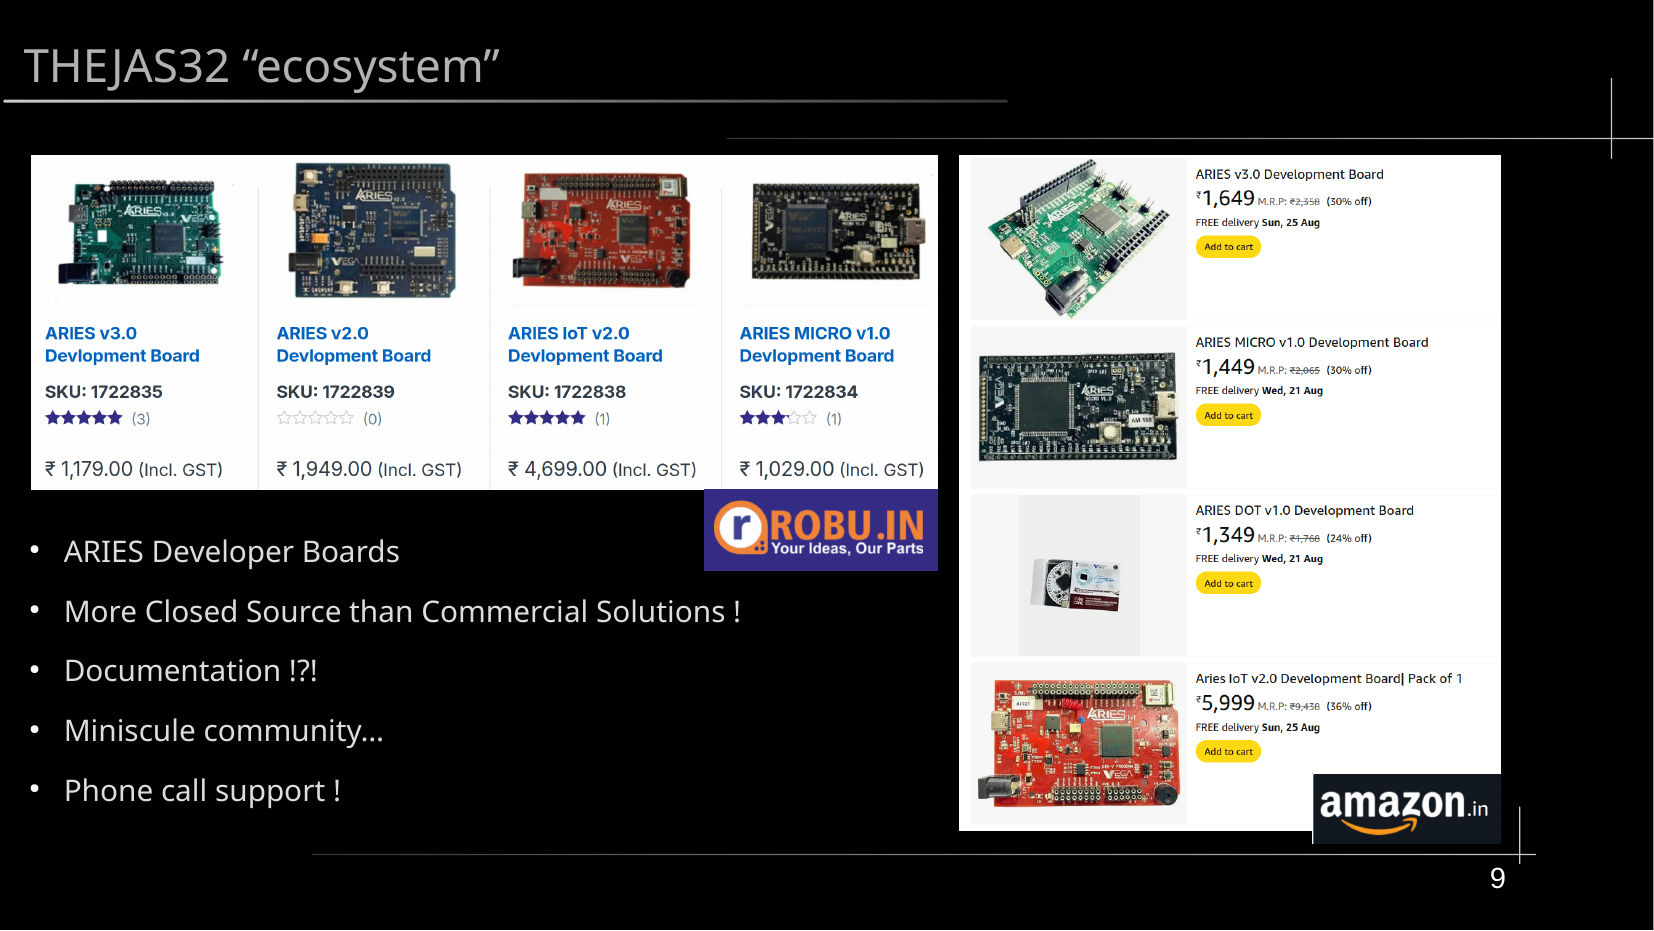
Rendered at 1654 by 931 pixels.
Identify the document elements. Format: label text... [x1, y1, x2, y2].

list ARIES Developer Boards More Closed Source than Commercial Solutions ! Documentation !?! Miniscule community… Phone call support ! [17, 530, 920, 814]
picture [959, 155, 1501, 845]
picture [31, 155, 938, 571]
title THEJAS32 “ecosystem” [23, 11, 1589, 119]
